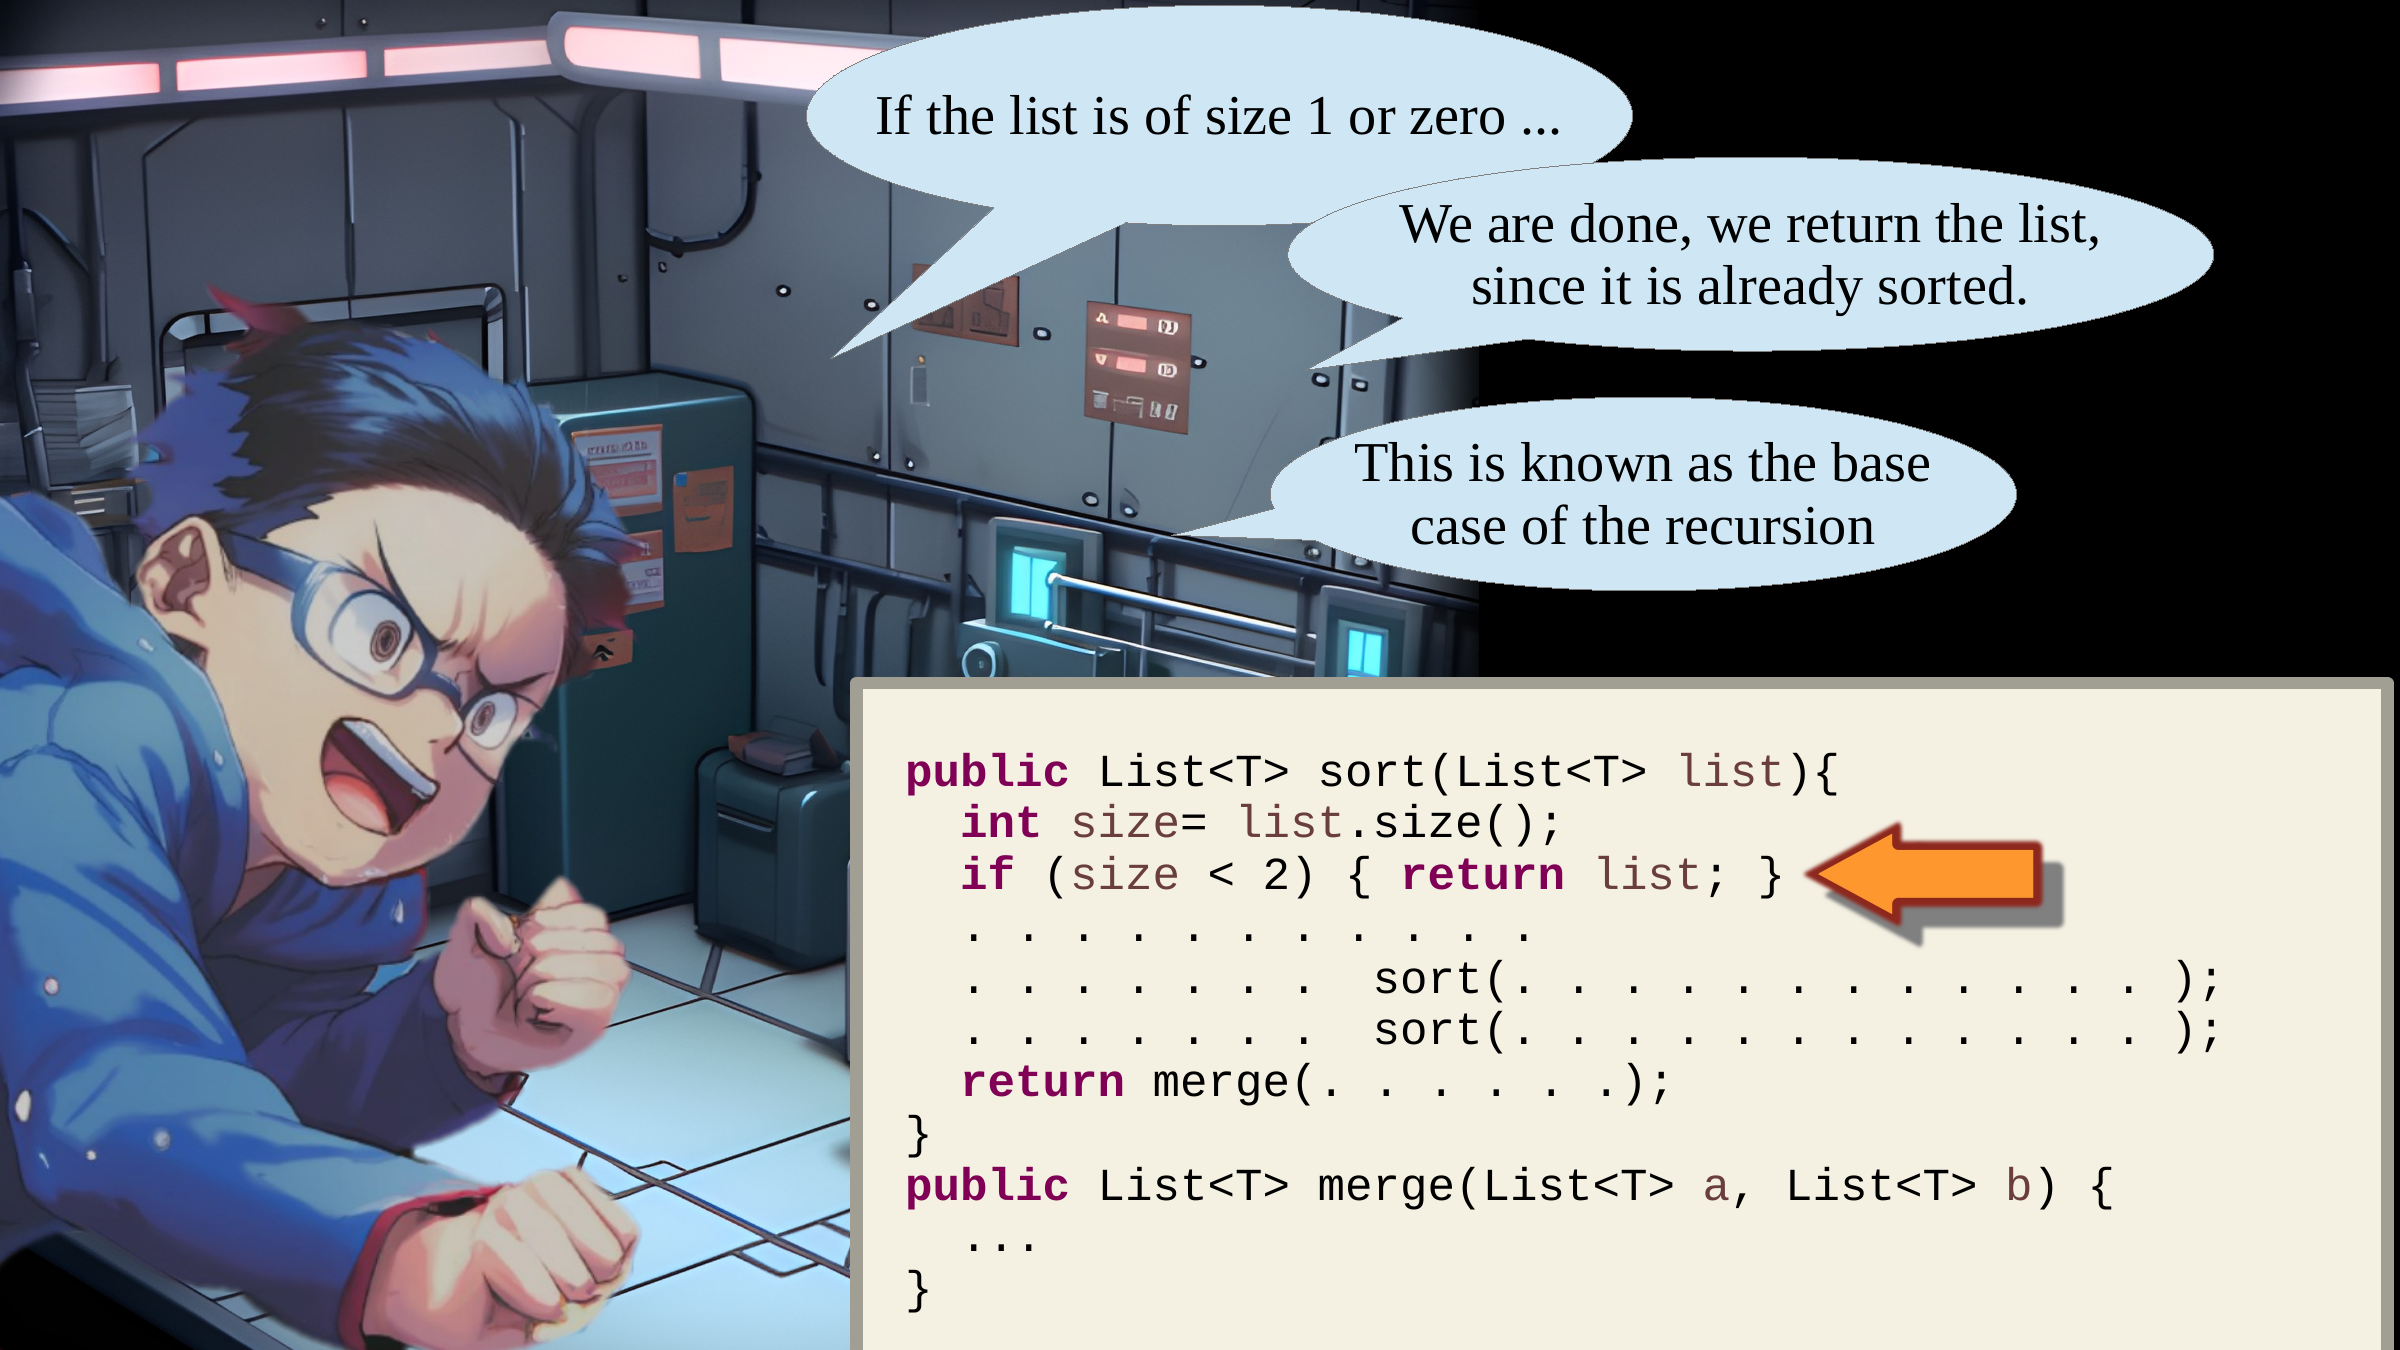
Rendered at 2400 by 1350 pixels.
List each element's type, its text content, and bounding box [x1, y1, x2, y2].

text_box [1822, 836, 2033, 911]
text_box If the list is of size 1 or zero ... [806, 5, 1633, 359]
text_box public List<T> sort(List<T> list){ int size= list.size(); if (size < 2) { return list; } . . . . . . . . . . . . . . . . . . sort(. . . . . . . . . . . . ); . . . . . . . sort(. . . . . . . . . . . . ); return merge(. . . . . .); } public List<T> merge(List<T> a, List<T> b) { ... } [856, 682, 2388, 1350]
text_box We are done, we return the list, since it is already sorted. [1287, 157, 2214, 371]
text_box This is known as the base case of the recursion [1171, 397, 2017, 591]
text_box [1402, 0, 2400, 1350]
picture [0, 0, 1402, 1350]
